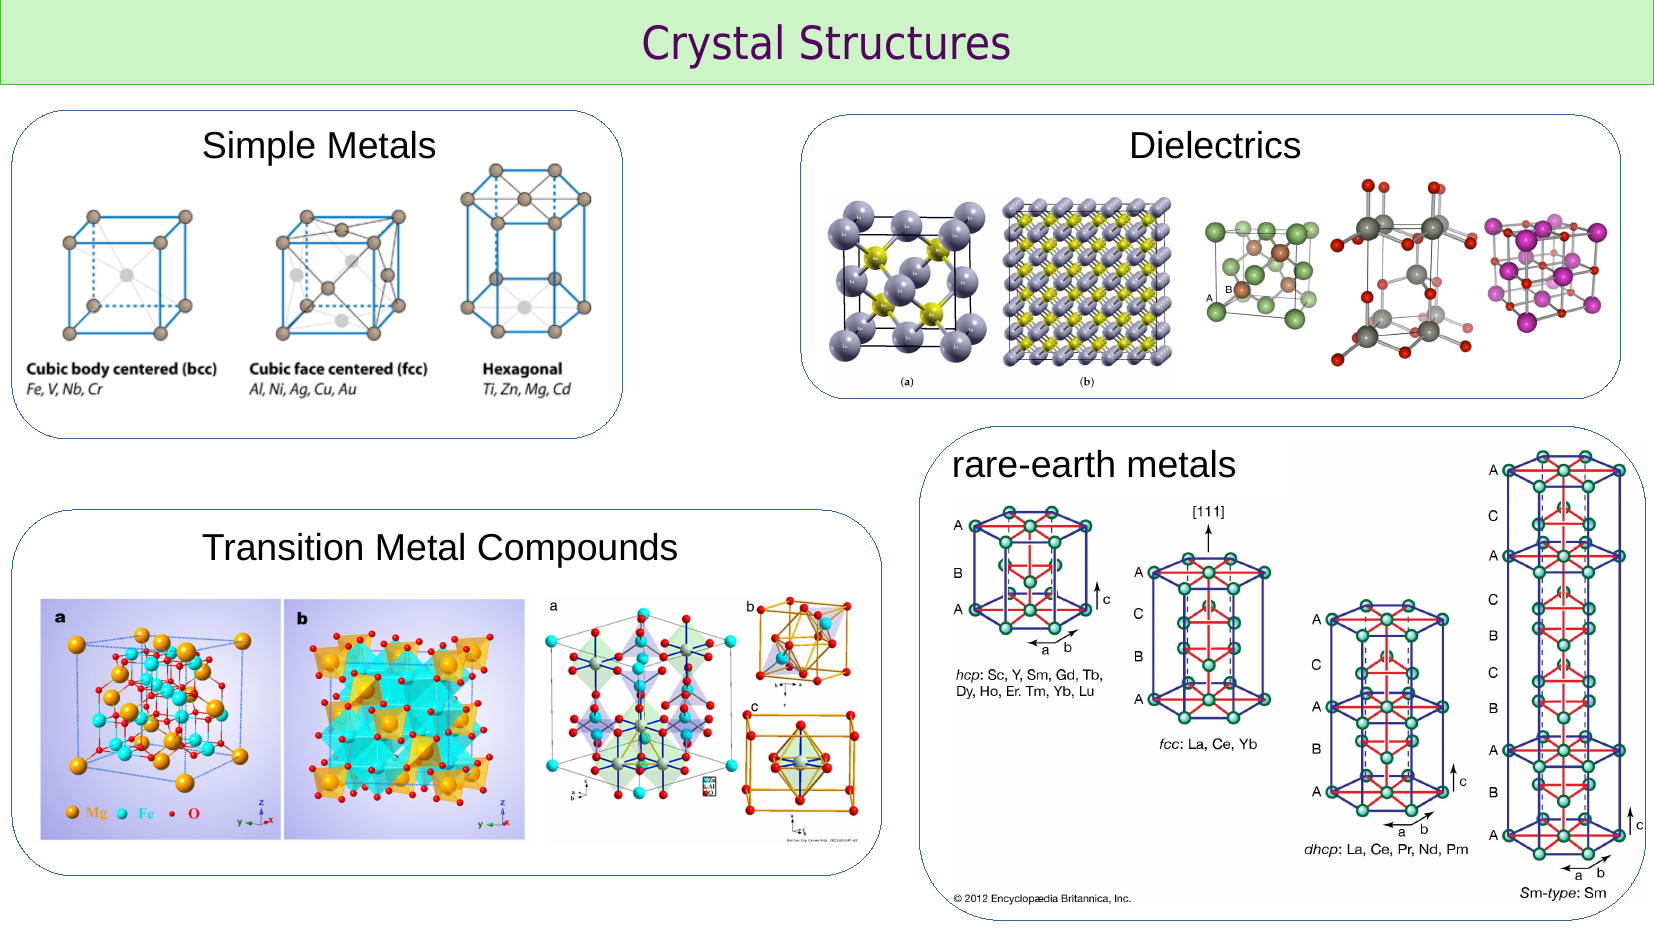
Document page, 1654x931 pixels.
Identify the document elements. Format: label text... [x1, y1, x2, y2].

text_box Crystal Structures [626, 9, 1027, 78]
picture [33, 593, 534, 845]
picture [21, 158, 598, 401]
picture [824, 192, 1175, 392]
text_box Dielectrics [1114, 117, 1317, 175]
text_box Simple Metals [187, 117, 452, 175]
picture [1202, 177, 1609, 369]
picture [544, 595, 860, 845]
text_box rare-earth metals [937, 436, 1284, 494]
text_box [0, 0, 1654, 85]
text_box Transition Metal Compounds [187, 519, 694, 576]
picture [947, 439, 1650, 909]
